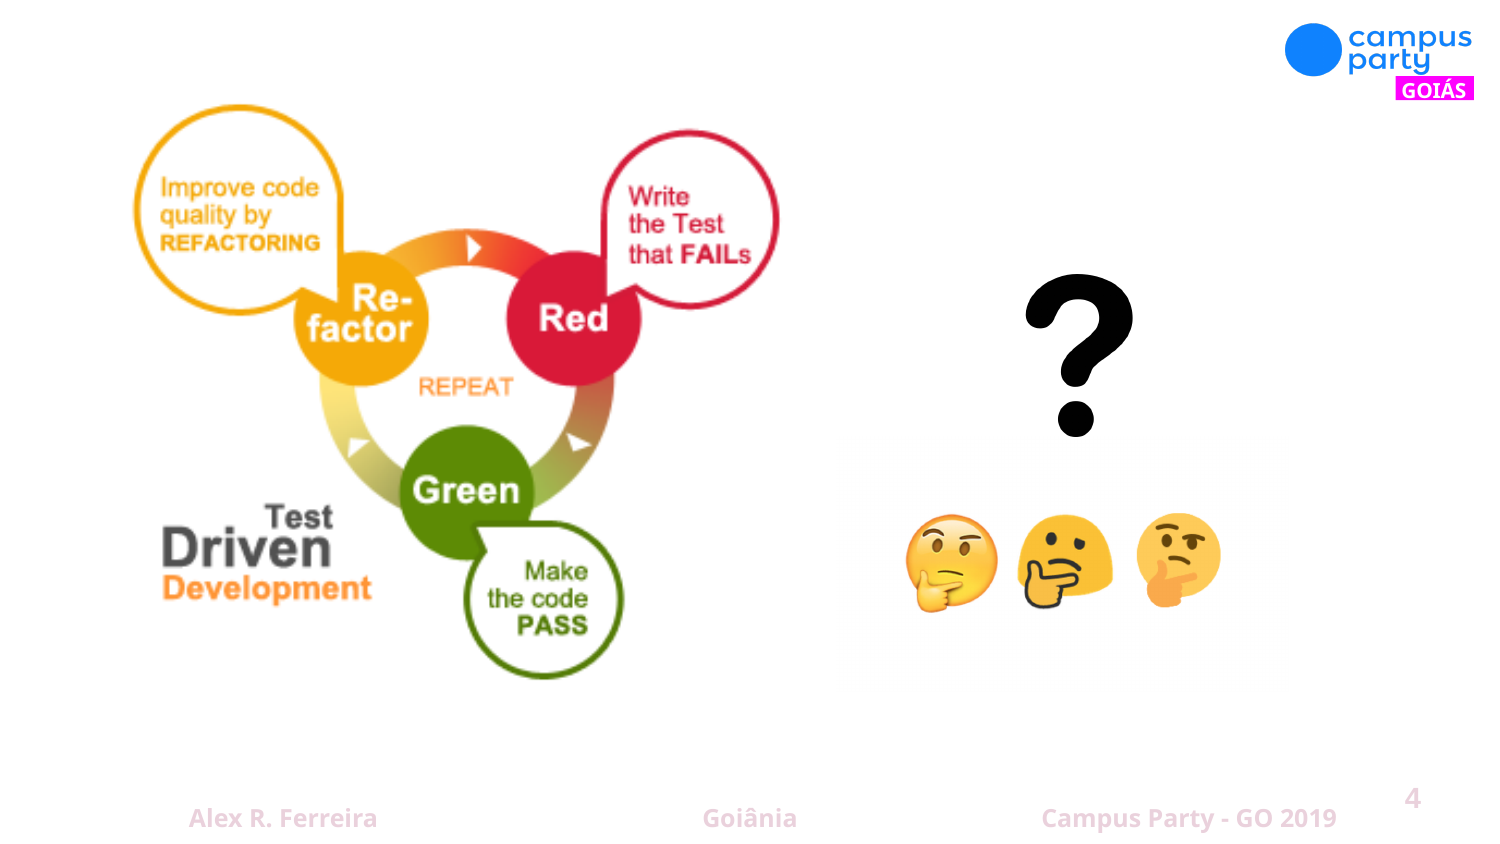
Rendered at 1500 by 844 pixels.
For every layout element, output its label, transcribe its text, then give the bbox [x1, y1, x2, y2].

picture [1280, 18, 1477, 80]
picture [109, 68, 806, 715]
slide_number <número> [1389, 764, 1480, 830]
picture [836, 274, 1289, 692]
